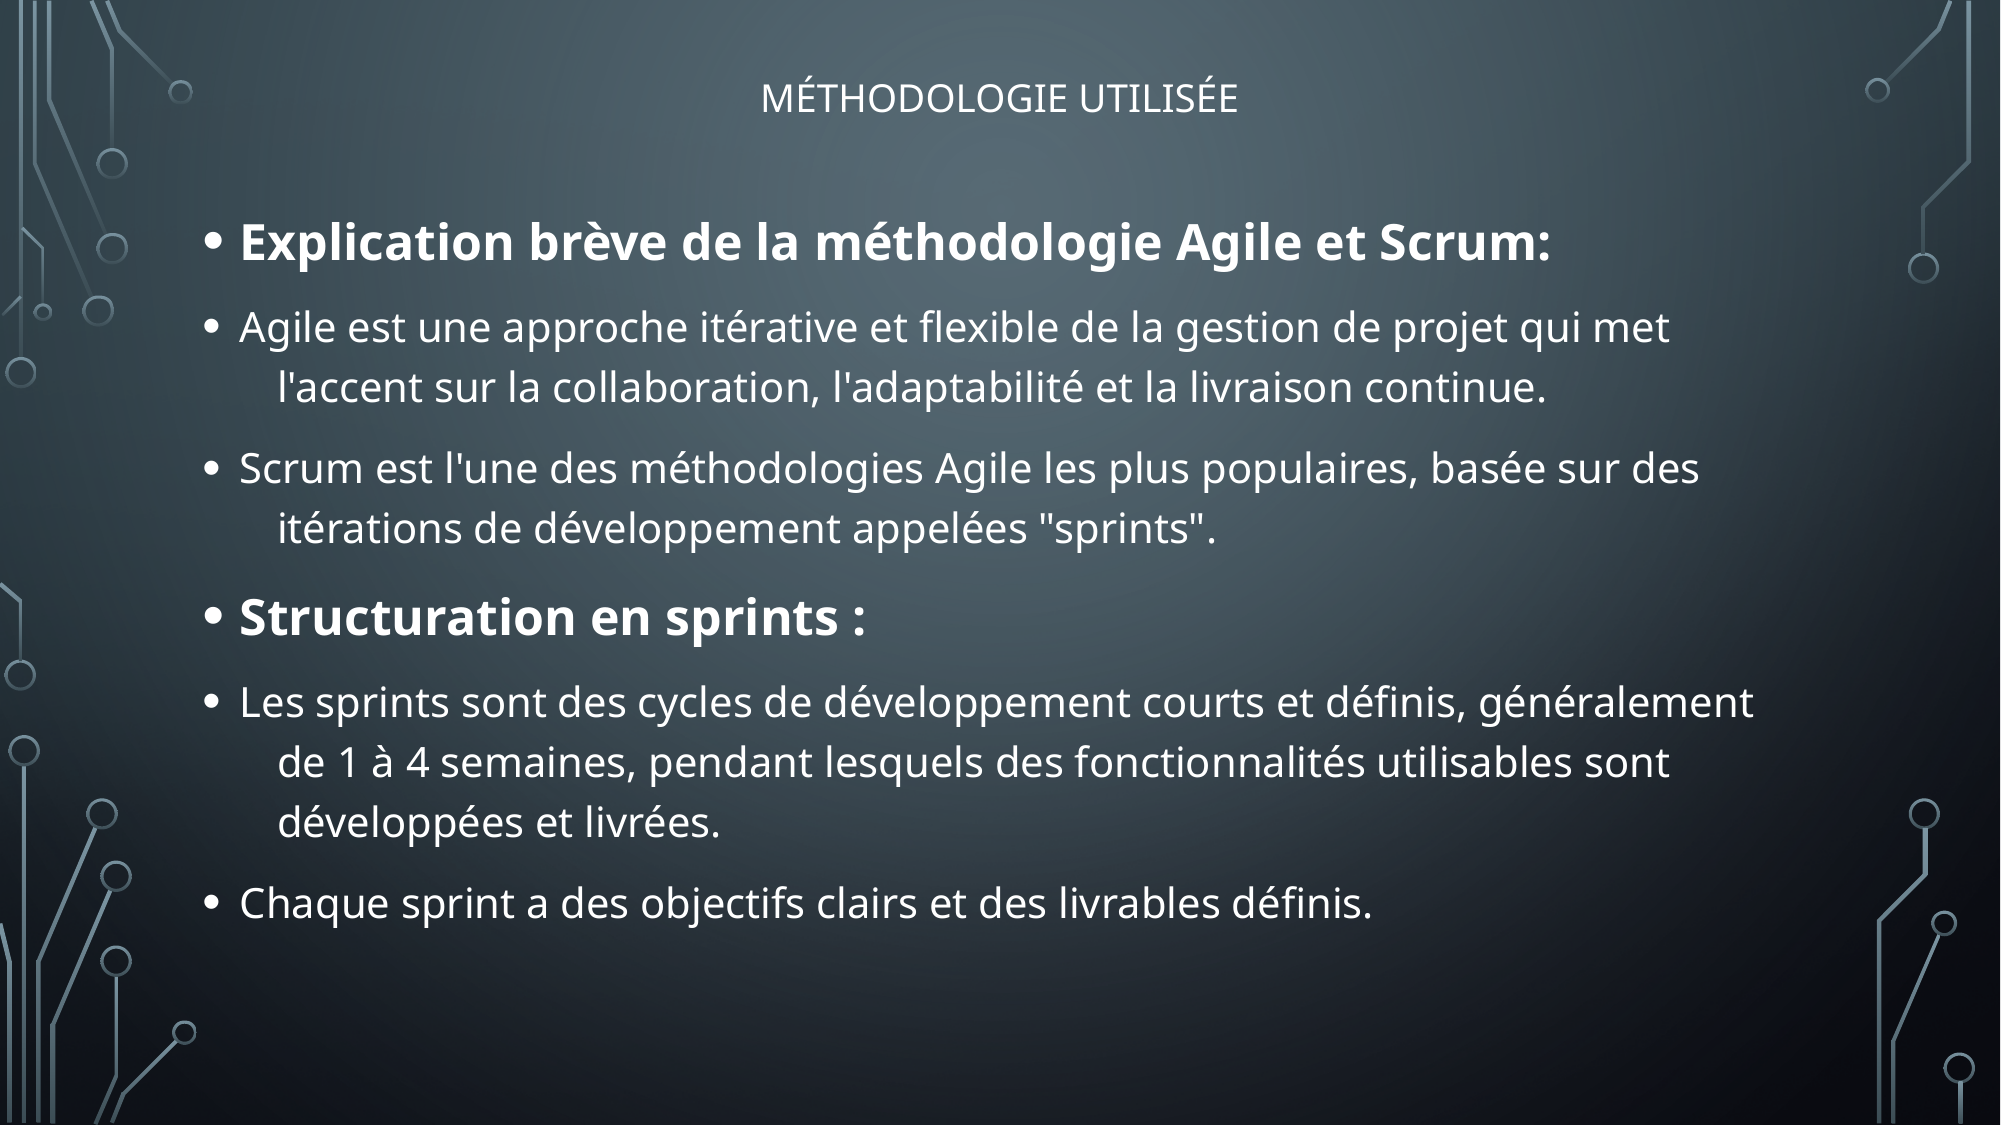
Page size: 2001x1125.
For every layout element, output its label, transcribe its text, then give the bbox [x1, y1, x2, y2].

list Explication brève de la méthodologie Agile et Scrum: Agile est une approche itérative et flexible de la gestion de projet qui met l'accent sur la collaboration, l'adaptabilité et la livraison continue. Scrum est l'une des méthodologies Agile les plus populaires, basée sur des itérations de développement appelées "sprints". Structuration en sprints : Les sprints sont des cycles de développement courts et définis, généralement de 1 à 4 semaines, pendant lesquels des fonctionnalités utilisables sont développées et livrées. Chaque sprint a des objectifs clairs et des livrables définis. [187, 190, 1813, 1054]
title Méthodologie utilisée [187, 71, 1813, 175]
